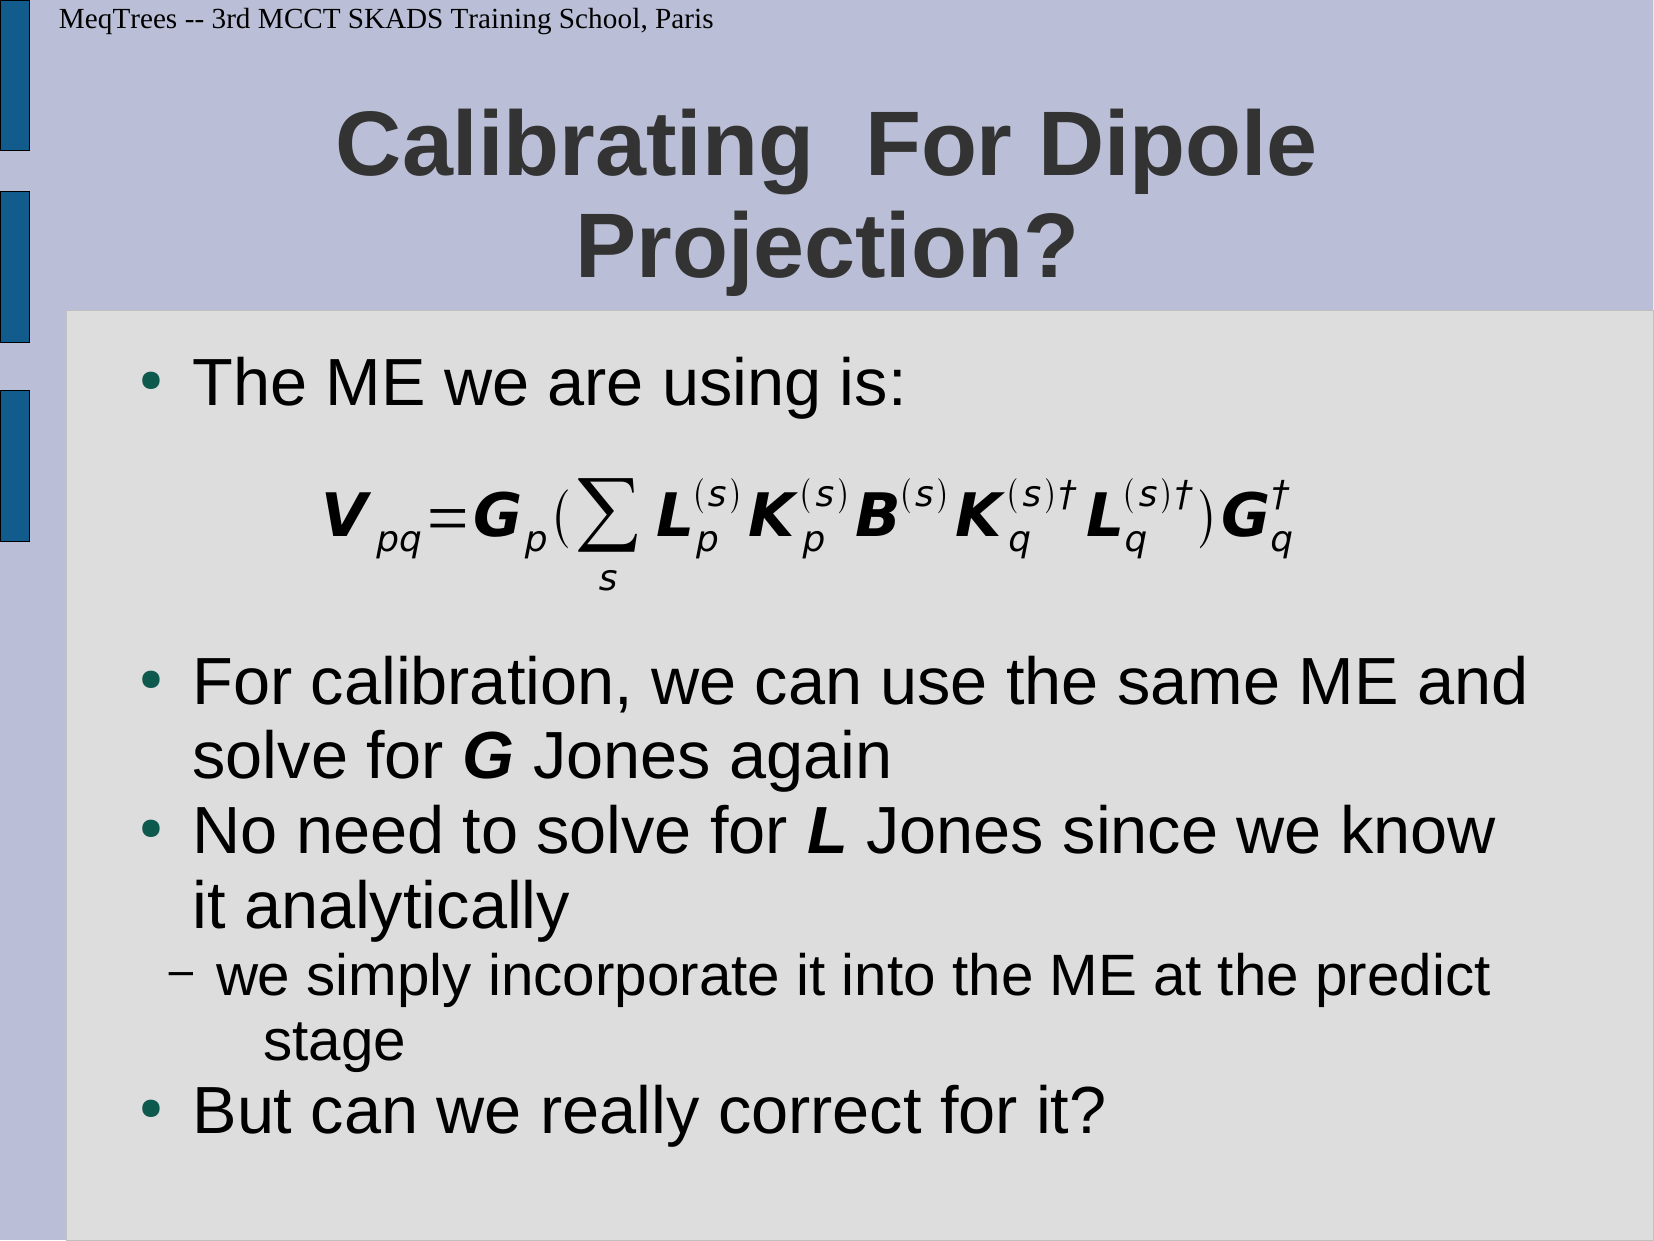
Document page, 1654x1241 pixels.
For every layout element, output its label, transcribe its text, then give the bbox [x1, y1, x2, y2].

list The ME we are using is: For calibration, we can use the same ME and solve for G Jones again No need to solve for L Jones since we know it analytically we simply incorporate it into the ME at the predict stage But can we really correct for it? [121, 344, 1534, 1149]
title Calibrating For Dipole Projection? [121, 91, 1534, 299]
